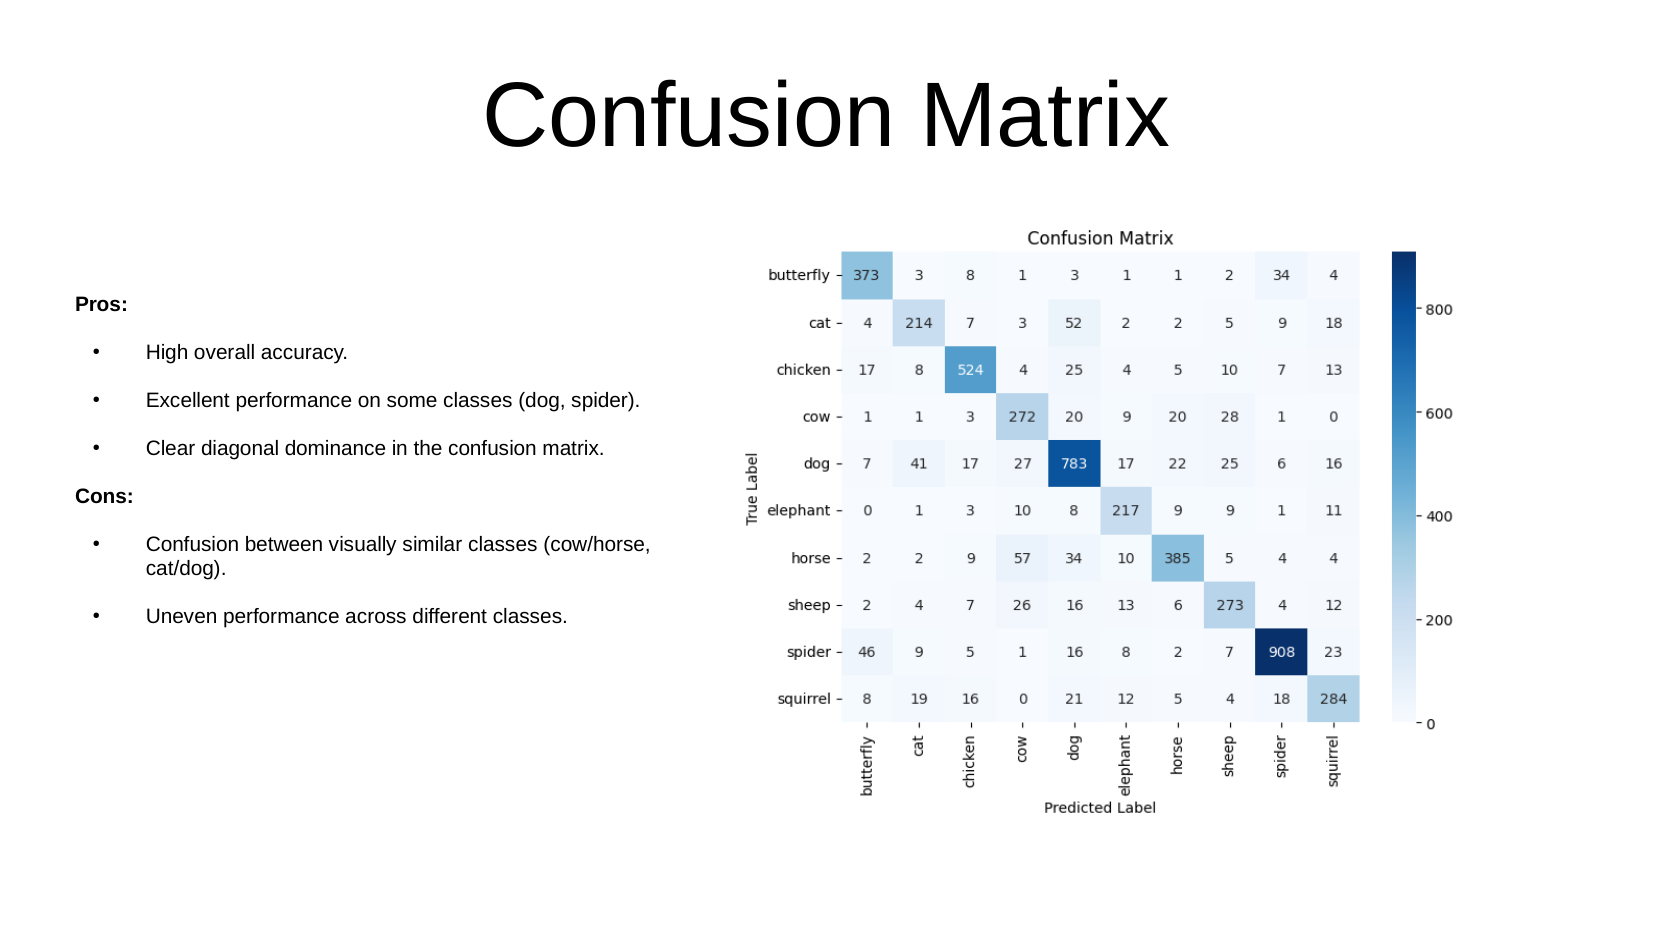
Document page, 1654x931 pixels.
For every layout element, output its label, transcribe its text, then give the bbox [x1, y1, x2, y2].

list Pros: High overall accuracy. Excellent performance on some classes (dog, spider). Clear diagonal dominance in the confusion matrix. Cons: Confusion between visually similar classes (cow/horse, cat/dog). Uneven performance across different classes. [75, 292, 692, 713]
picture [736, 220, 1463, 826]
title Confusion Matrix [82, 37, 1571, 193]
